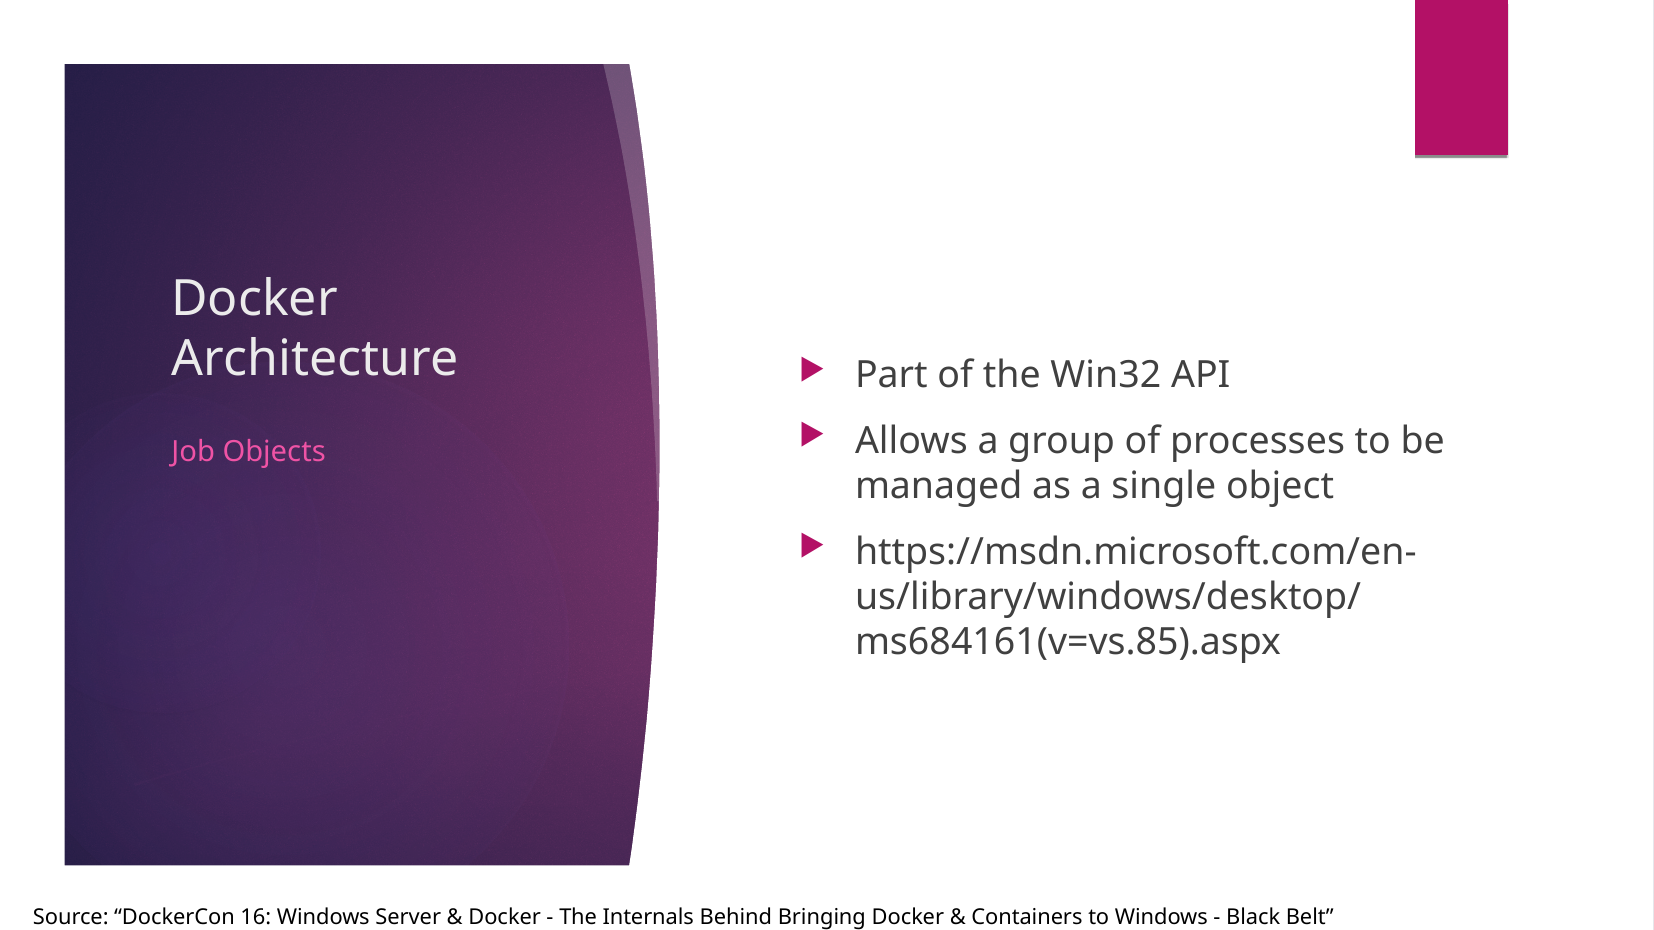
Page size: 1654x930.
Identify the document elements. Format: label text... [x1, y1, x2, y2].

list Job Objects [156, 424, 536, 817]
list Part of the Win32 API Allows a group of processes to be managed as a single object https://msdn.microsoft.com/en-us/library/windows/desktop/ms684161(v=vs.85).aspx [783, 196, 1488, 817]
text_box Source: “DockerCon 16: Windows Server & Docker - The Internals Behind Bringing Docker & Containers to Windows - Black Belt” [18, 895, 1635, 930]
picture [65, 64, 658, 865]
title Docker Architecture [156, 175, 593, 393]
